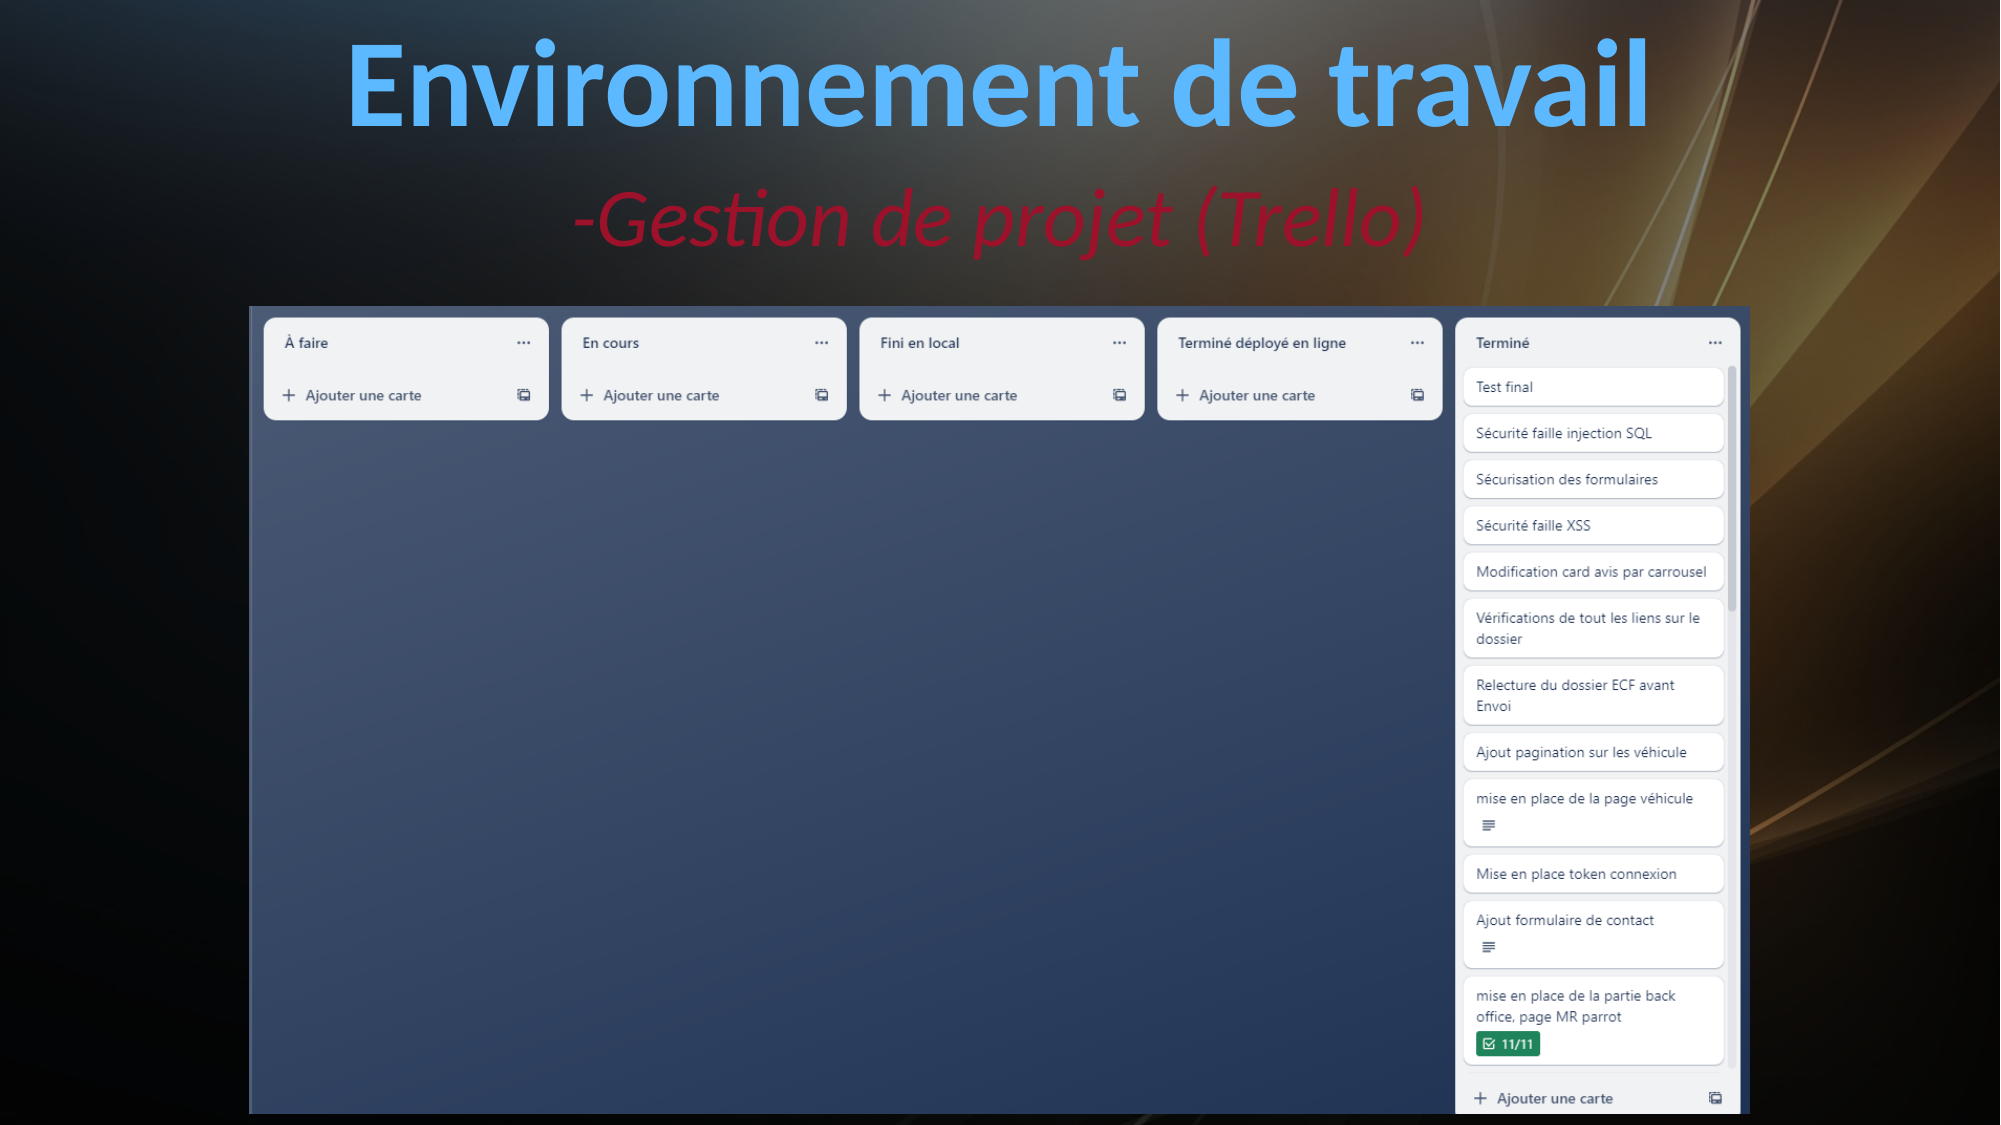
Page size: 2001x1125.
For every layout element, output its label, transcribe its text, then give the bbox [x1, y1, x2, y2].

picture [0, 0, 2000, 1125]
subtitle Environnement de travail -Gestion de projet (Trello) [249, 10, 1750, 306]
